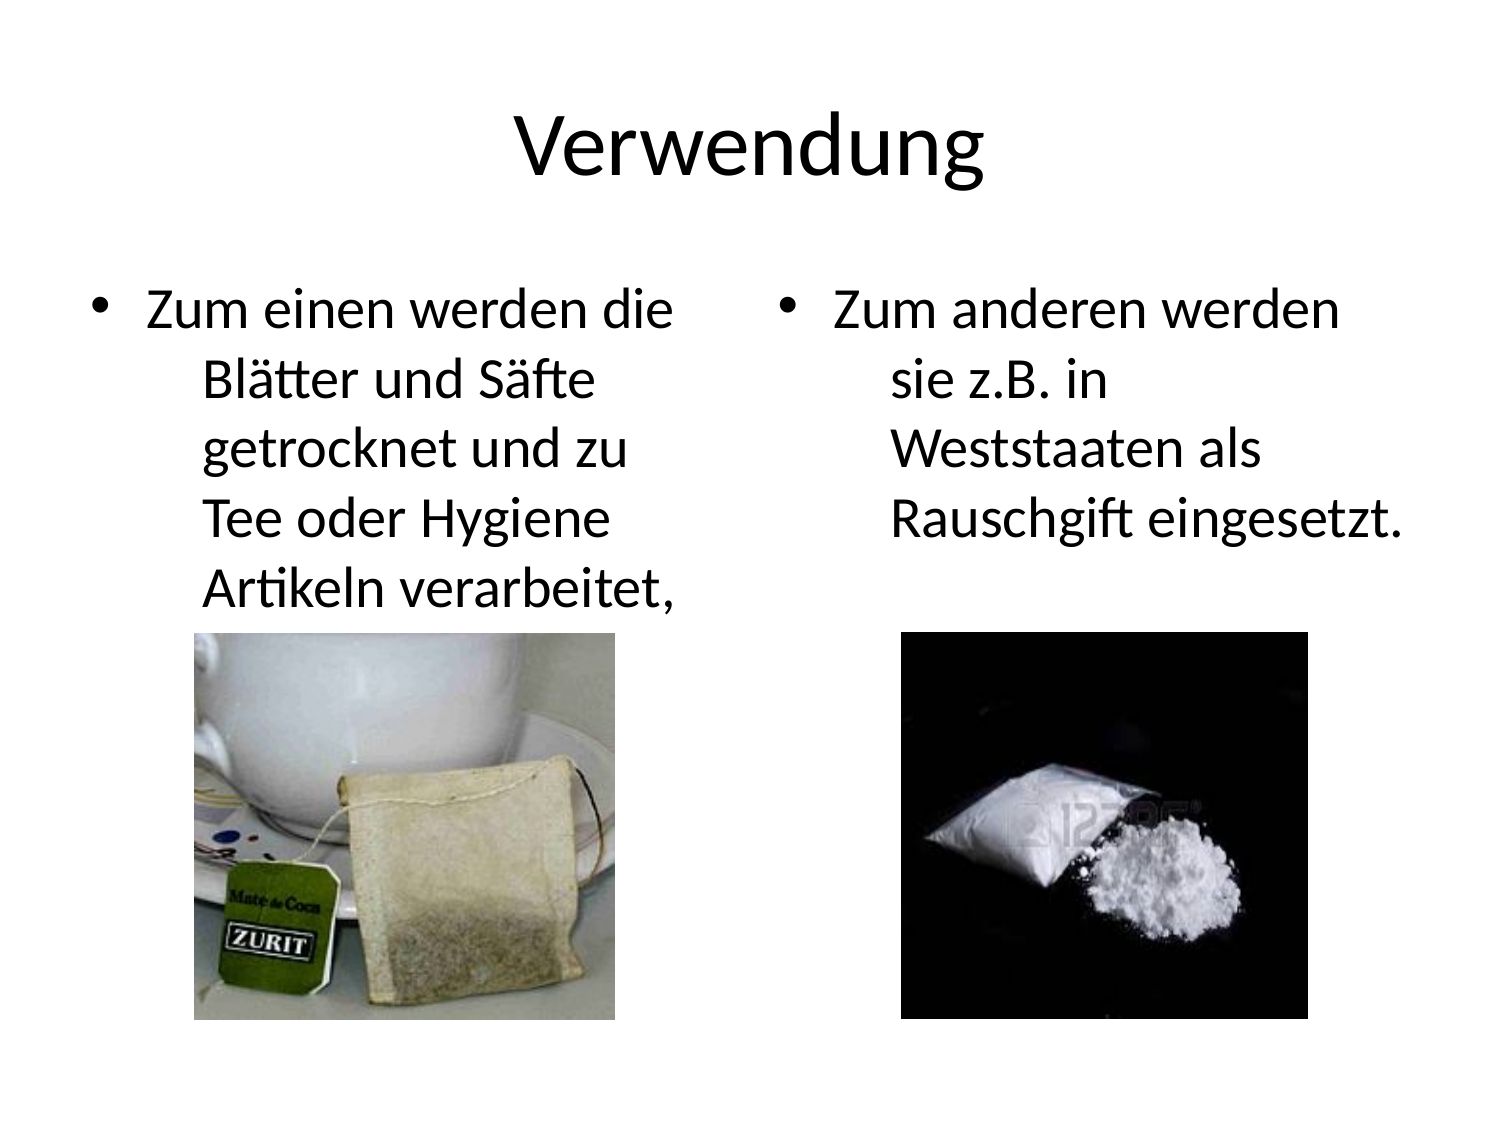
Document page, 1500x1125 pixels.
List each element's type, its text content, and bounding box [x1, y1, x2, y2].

picture [901, 632, 1308, 1019]
title Verwendung [75, 45, 1426, 233]
picture [194, 633, 615, 1020]
list Zum anderen werden sie z.B. in Weststaaten als Rauschgift eingesetzt. [762, 262, 1426, 1005]
list Zum einen werden die Blätter und Säfte getrocknet und zu Tee oder Hygiene Artikeln verarbeitet, [75, 262, 738, 1005]
